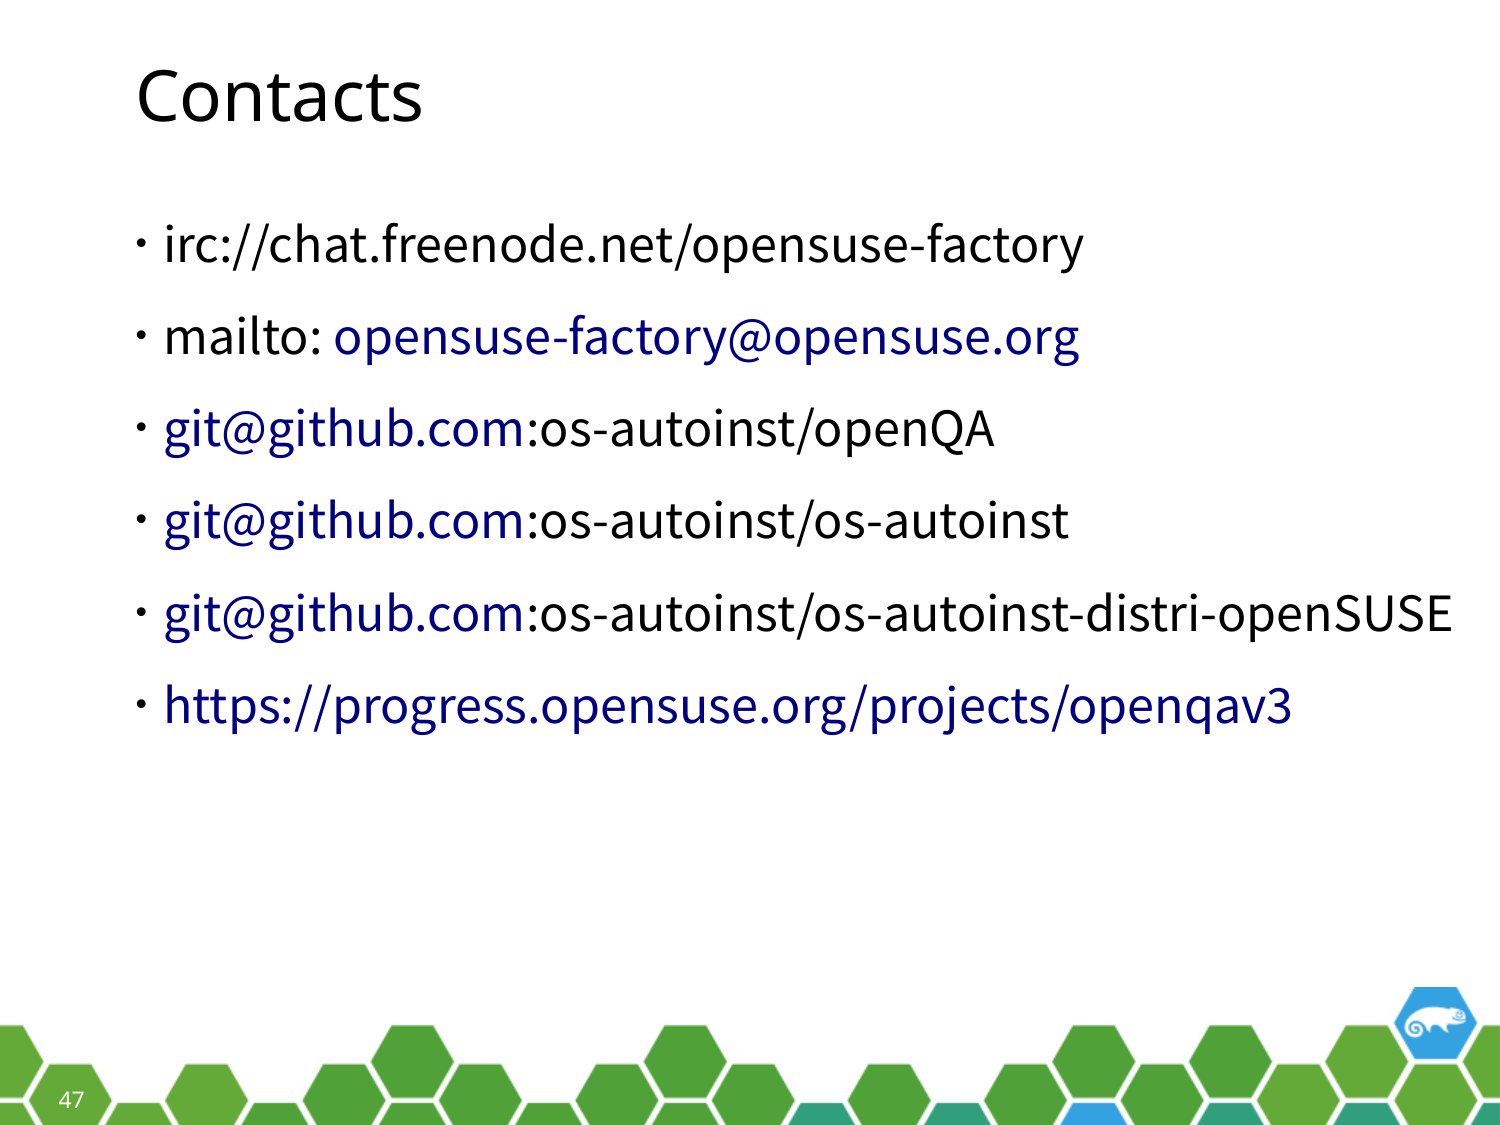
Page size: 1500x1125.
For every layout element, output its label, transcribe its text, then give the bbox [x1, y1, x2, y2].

title Contacts [135, 12, 1372, 175]
list irc://chat.freenode.net/opensuse-factory mailto: opensuse-factory@opensuse.org git@github.com:os-autoinst/openQA git@github.com:os-autoinst/os-autoinst git@github.com:os-autoinst/os-autoinst-distri-openSUSE https://progress.opensuse.org/projects/openqav3 [135, 208, 1475, 862]
picture [0, 987, 1500, 1125]
